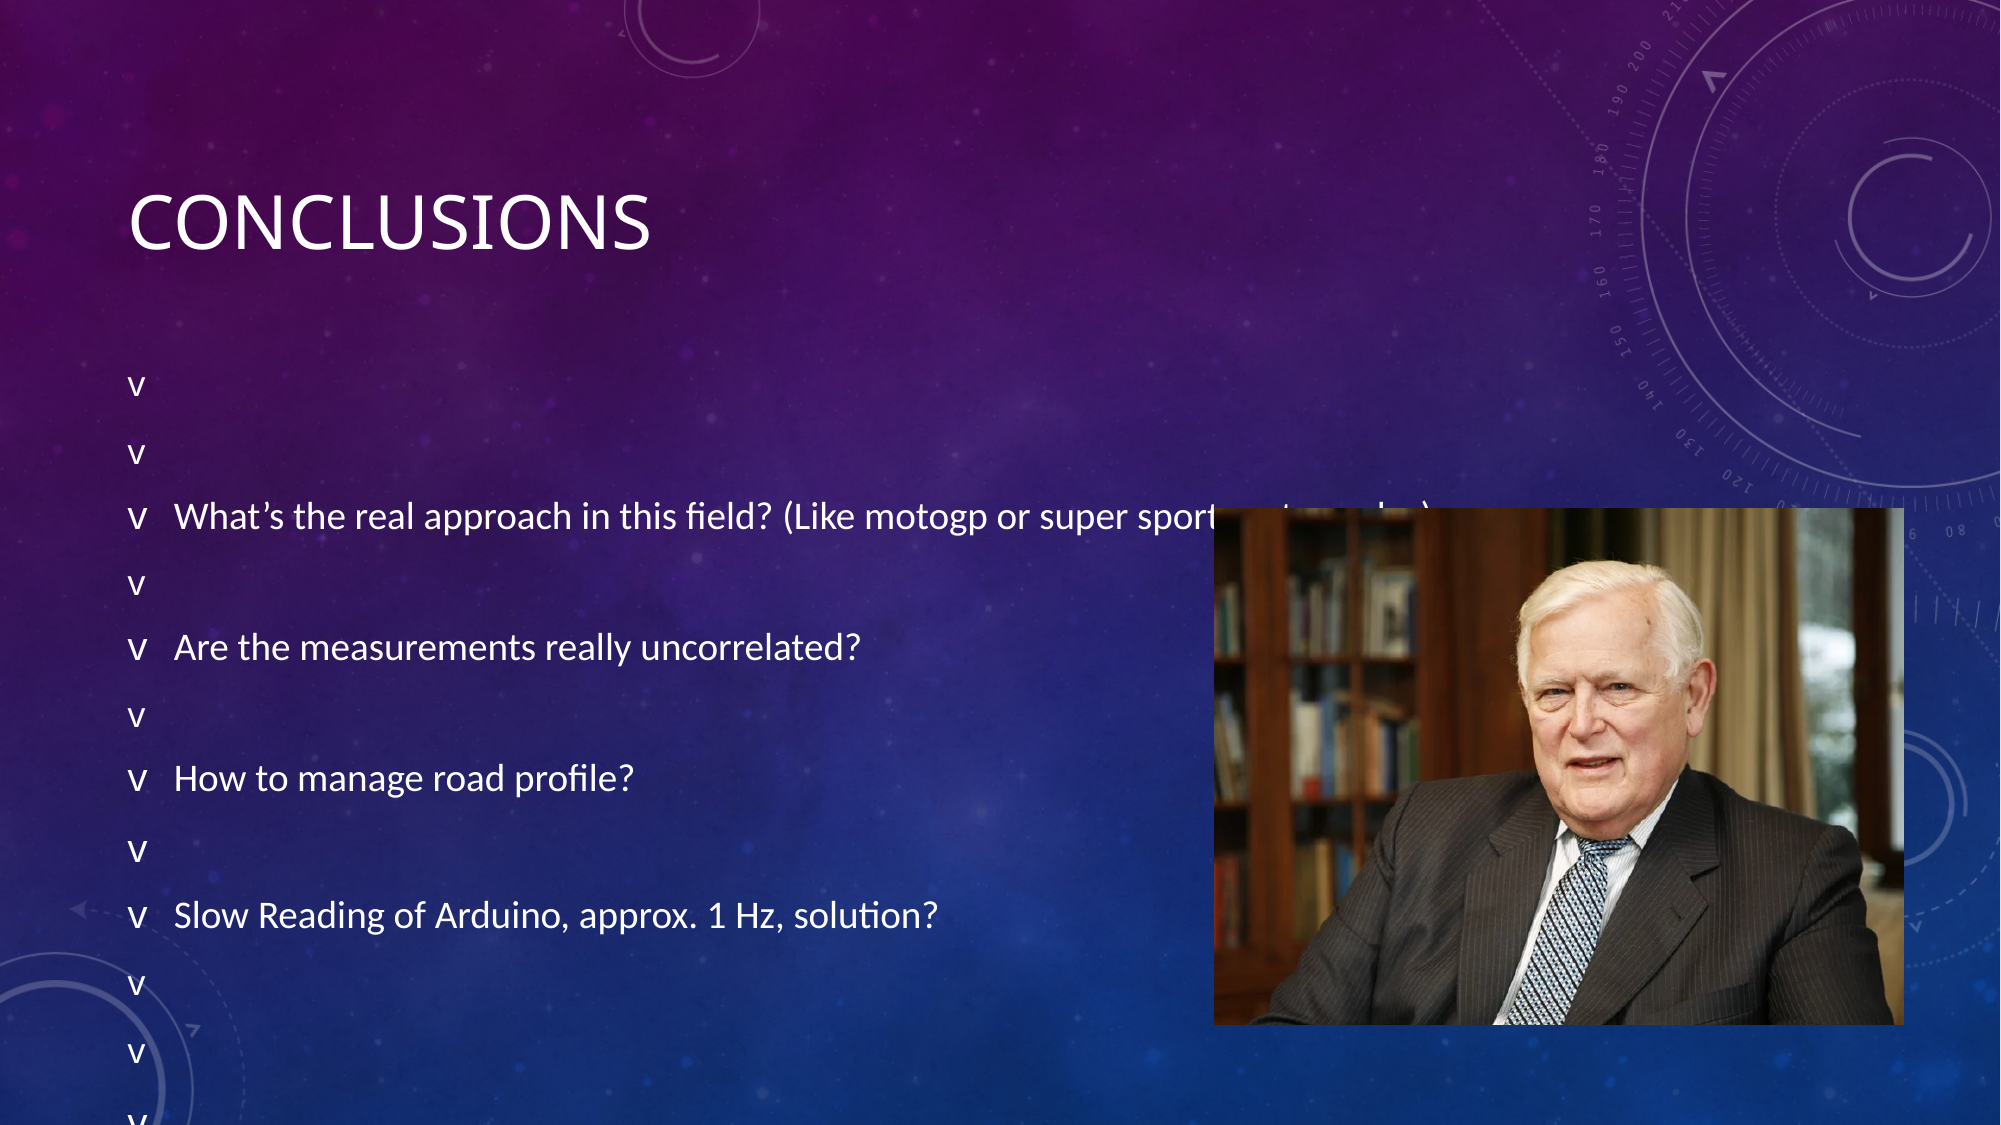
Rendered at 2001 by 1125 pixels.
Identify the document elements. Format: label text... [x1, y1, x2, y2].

picture [1214, 508, 1904, 1026]
title Conclusions [112, 99, 1775, 339]
list What’s the real approach in this field? (Like motogp or super sport motorcycles) Are the measurements really uncorrelated? How to manage road profile? Slow Reading of Arduino, approx. 1 Hz, solution? [112, 351, 1775, 950]
